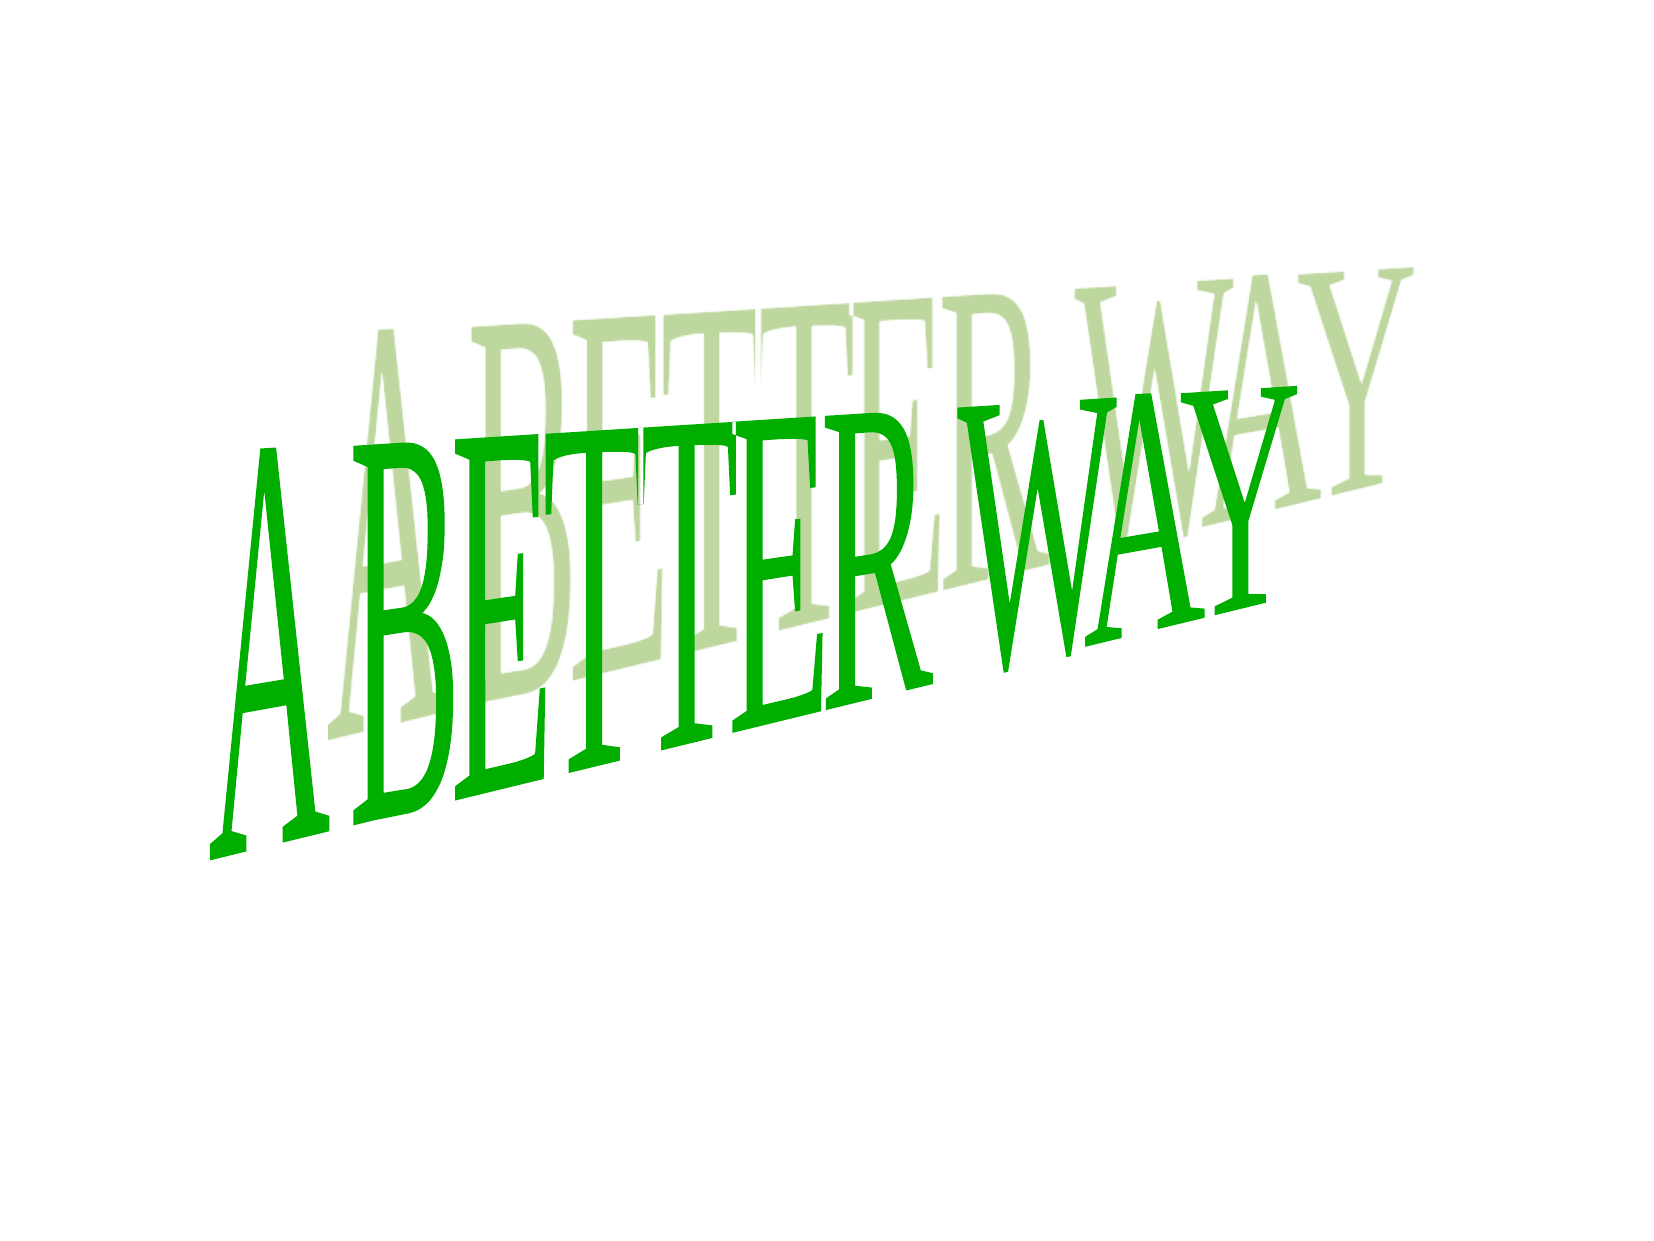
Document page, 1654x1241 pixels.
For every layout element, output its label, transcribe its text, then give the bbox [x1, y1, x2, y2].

text_box A BETTER WAY [1180, 385, 1298, 616]
text_box A BETTER WAY [209, 447, 330, 861]
text_box A BETTER WAY [957, 397, 1117, 673]
text_box A BETTER WAY [545, 416, 823, 774]
text_box A BETTER WAY [824, 412, 933, 711]
text_box A BETTER WAY [455, 434, 546, 801]
text_box A BETTER WAY [353, 442, 454, 826]
text_box A BETTER WAY [1085, 393, 1205, 647]
